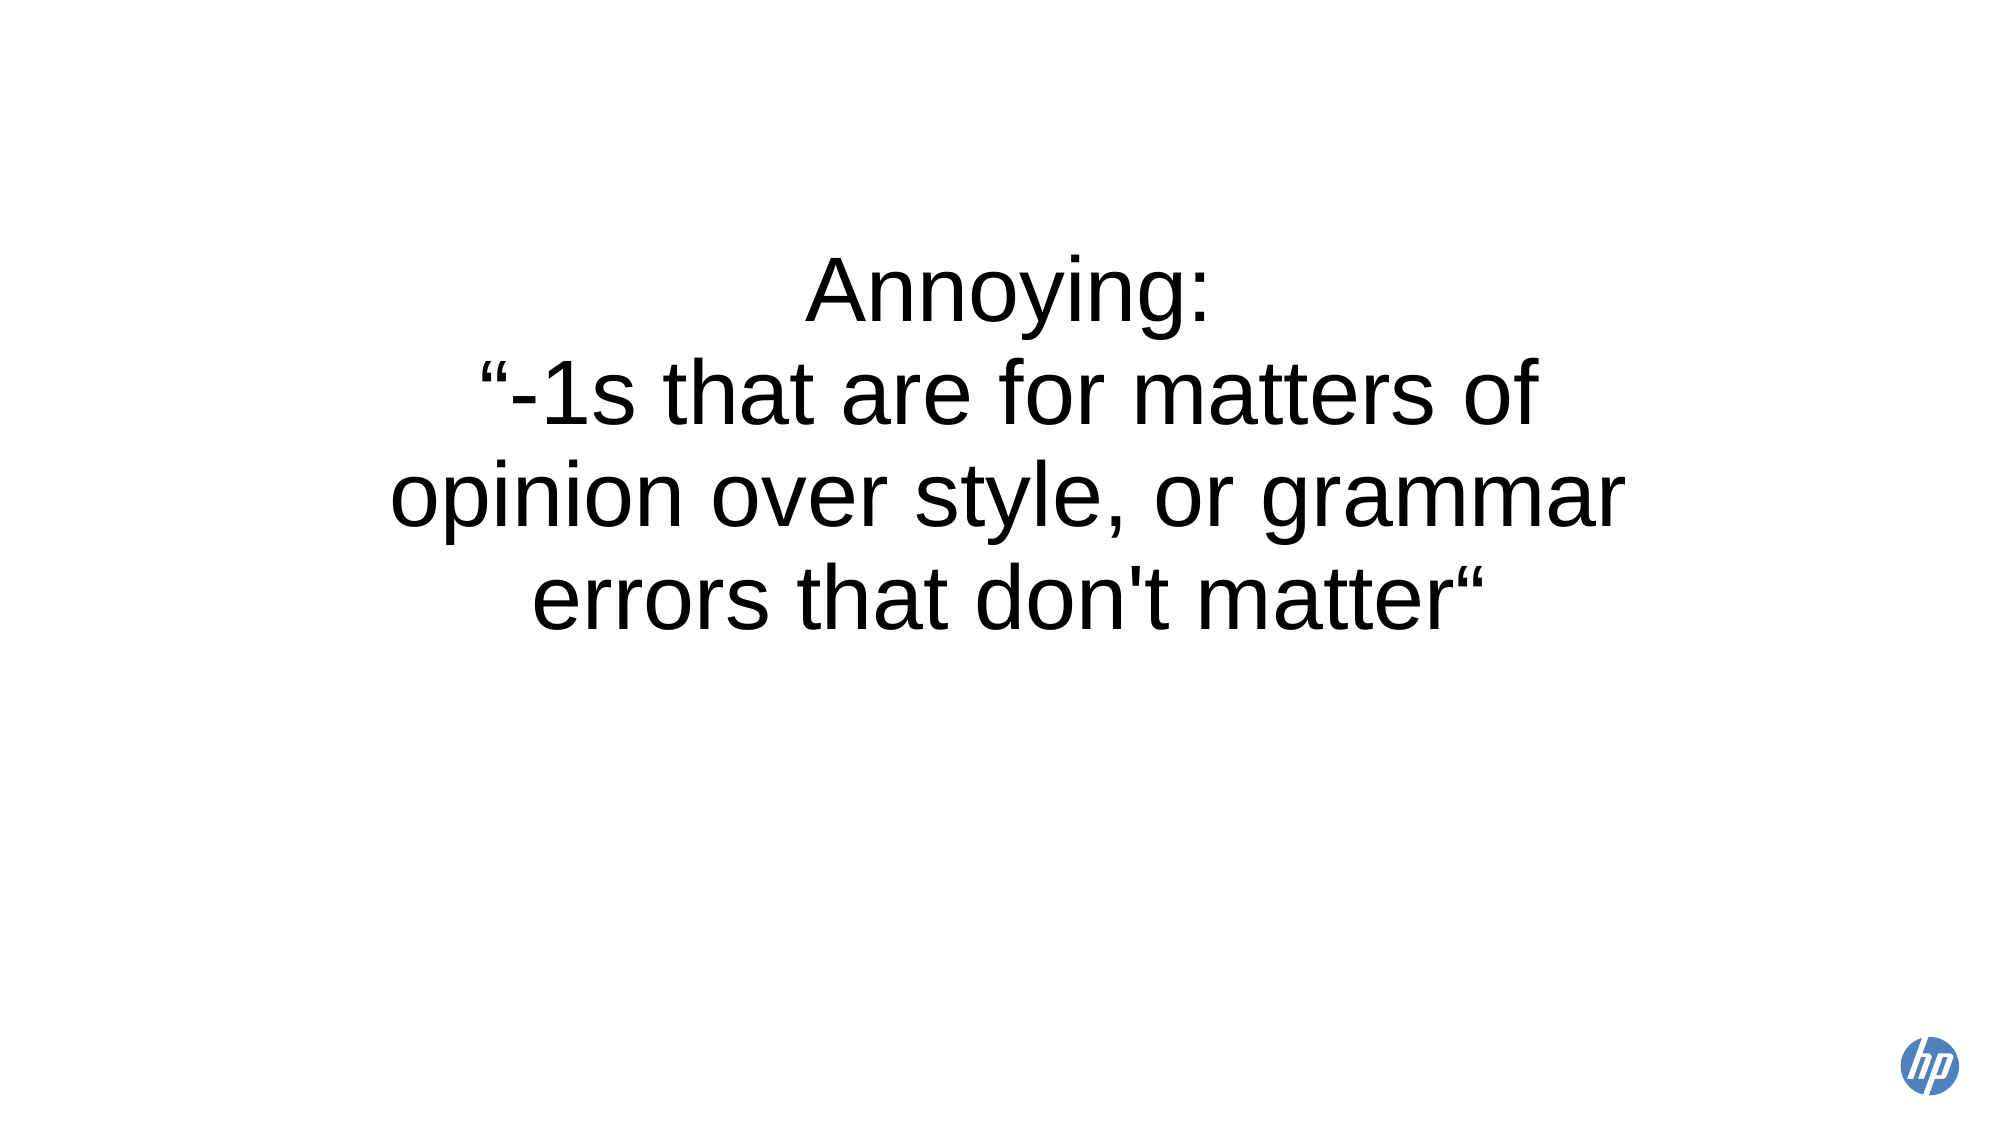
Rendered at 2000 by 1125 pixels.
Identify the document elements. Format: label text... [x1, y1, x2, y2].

text_box Annoying: “-1s that are for matters of opinion over style, or grammar errors that don't matter“ [353, 155, 1666, 733]
